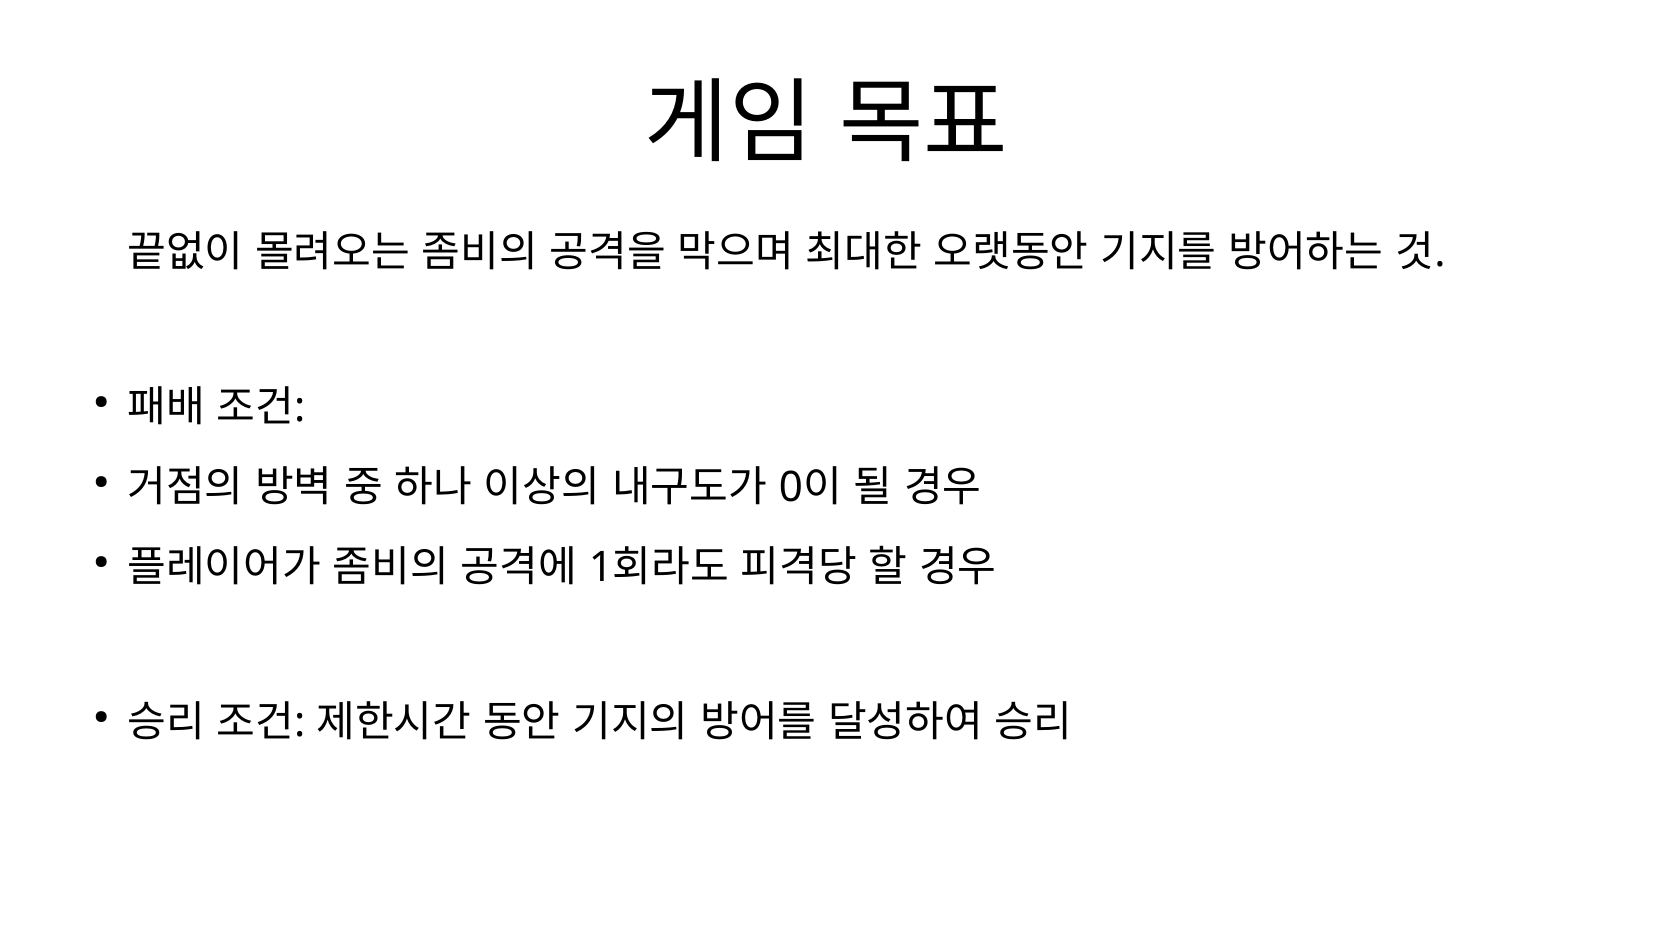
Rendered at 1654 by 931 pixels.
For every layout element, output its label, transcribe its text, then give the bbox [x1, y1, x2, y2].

list 끝없이 몰려오는 좀비의 공격을 막으며 최대한 오랫동안 기지를 방어하는 것. 패배 조건: 거점의 방벽 중 하나 이상의 내구도가 0이 될 경우 플레이어가 좀비의 공격에 1회라도 피격당 할 경우 승리 조건: 제한시간 동안 기지의 방어를 달성하여 승리 [82, 217, 1571, 758]
title 게임 목표 [82, 37, 1571, 193]
